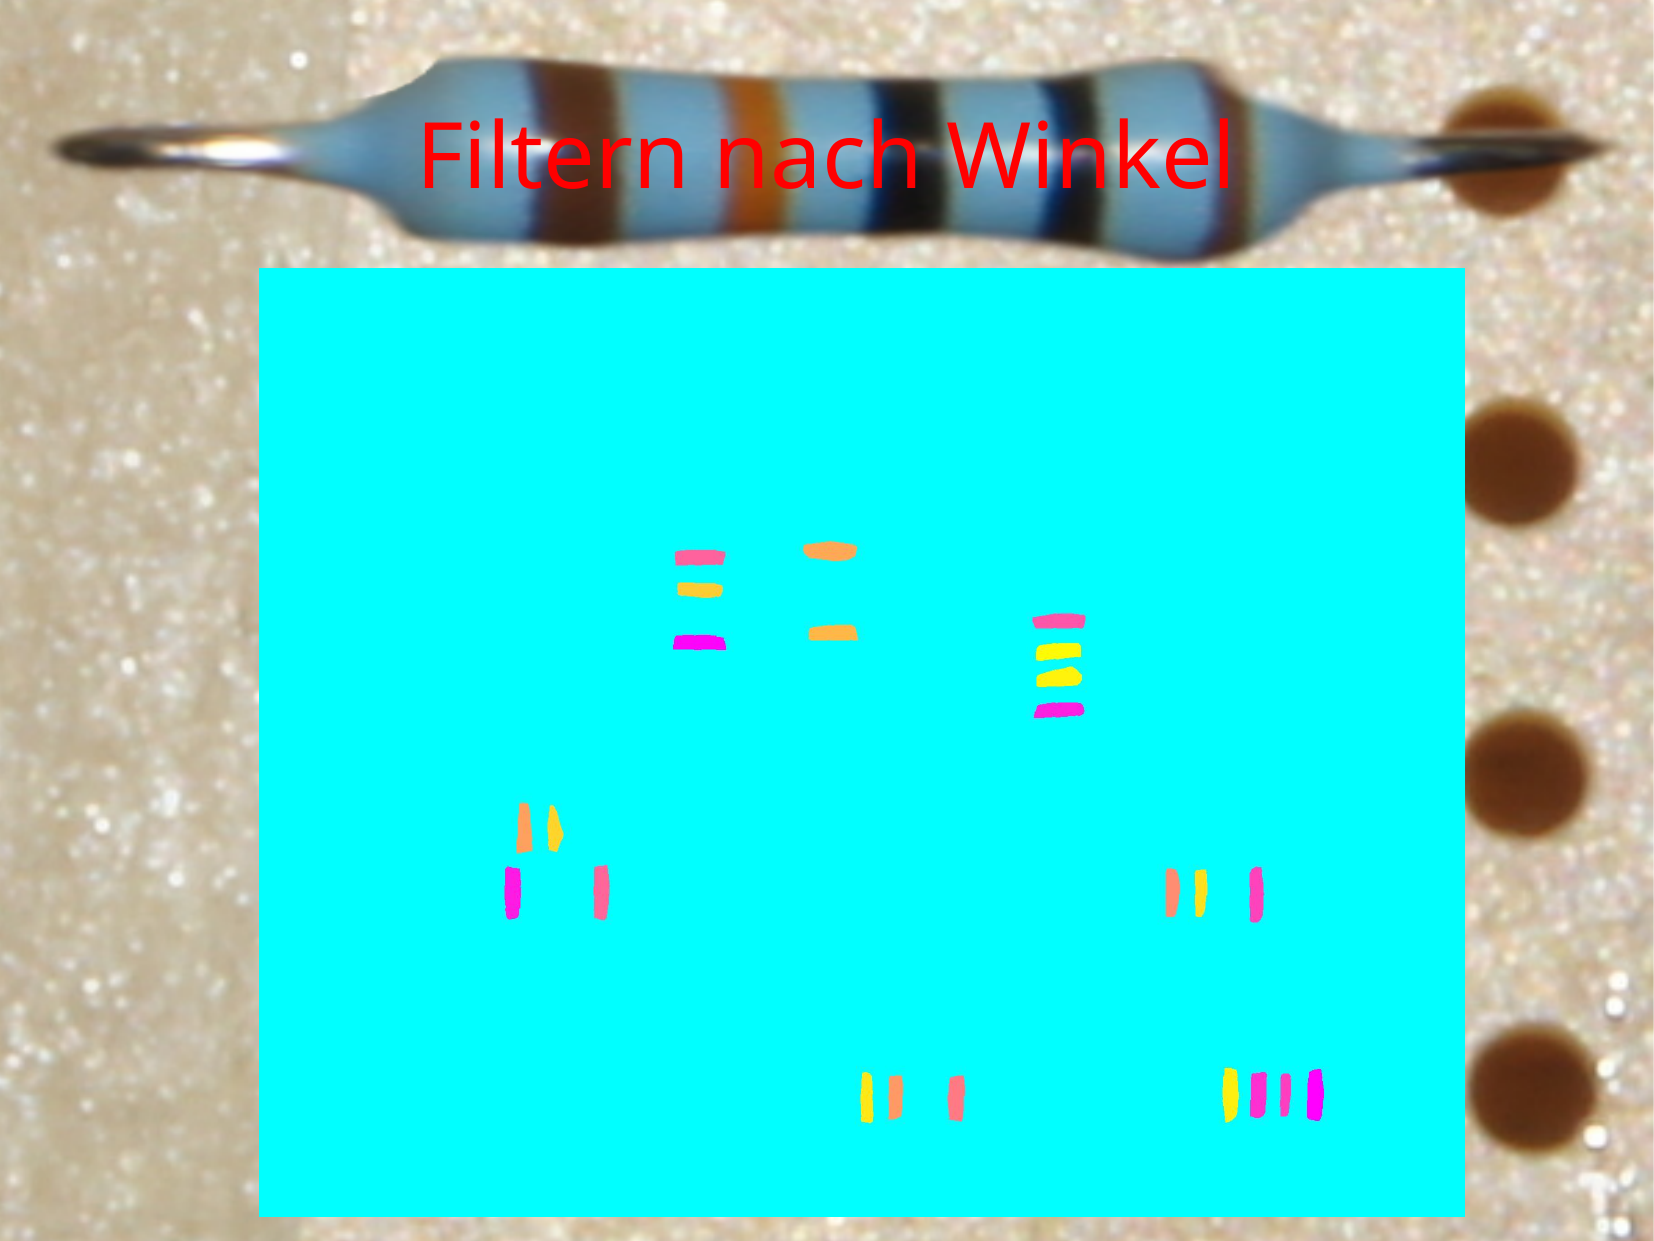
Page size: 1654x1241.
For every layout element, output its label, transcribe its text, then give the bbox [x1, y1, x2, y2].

title Filtern nach Winkel [82, 49, 1571, 257]
picture [0, 0, 1654, 1241]
